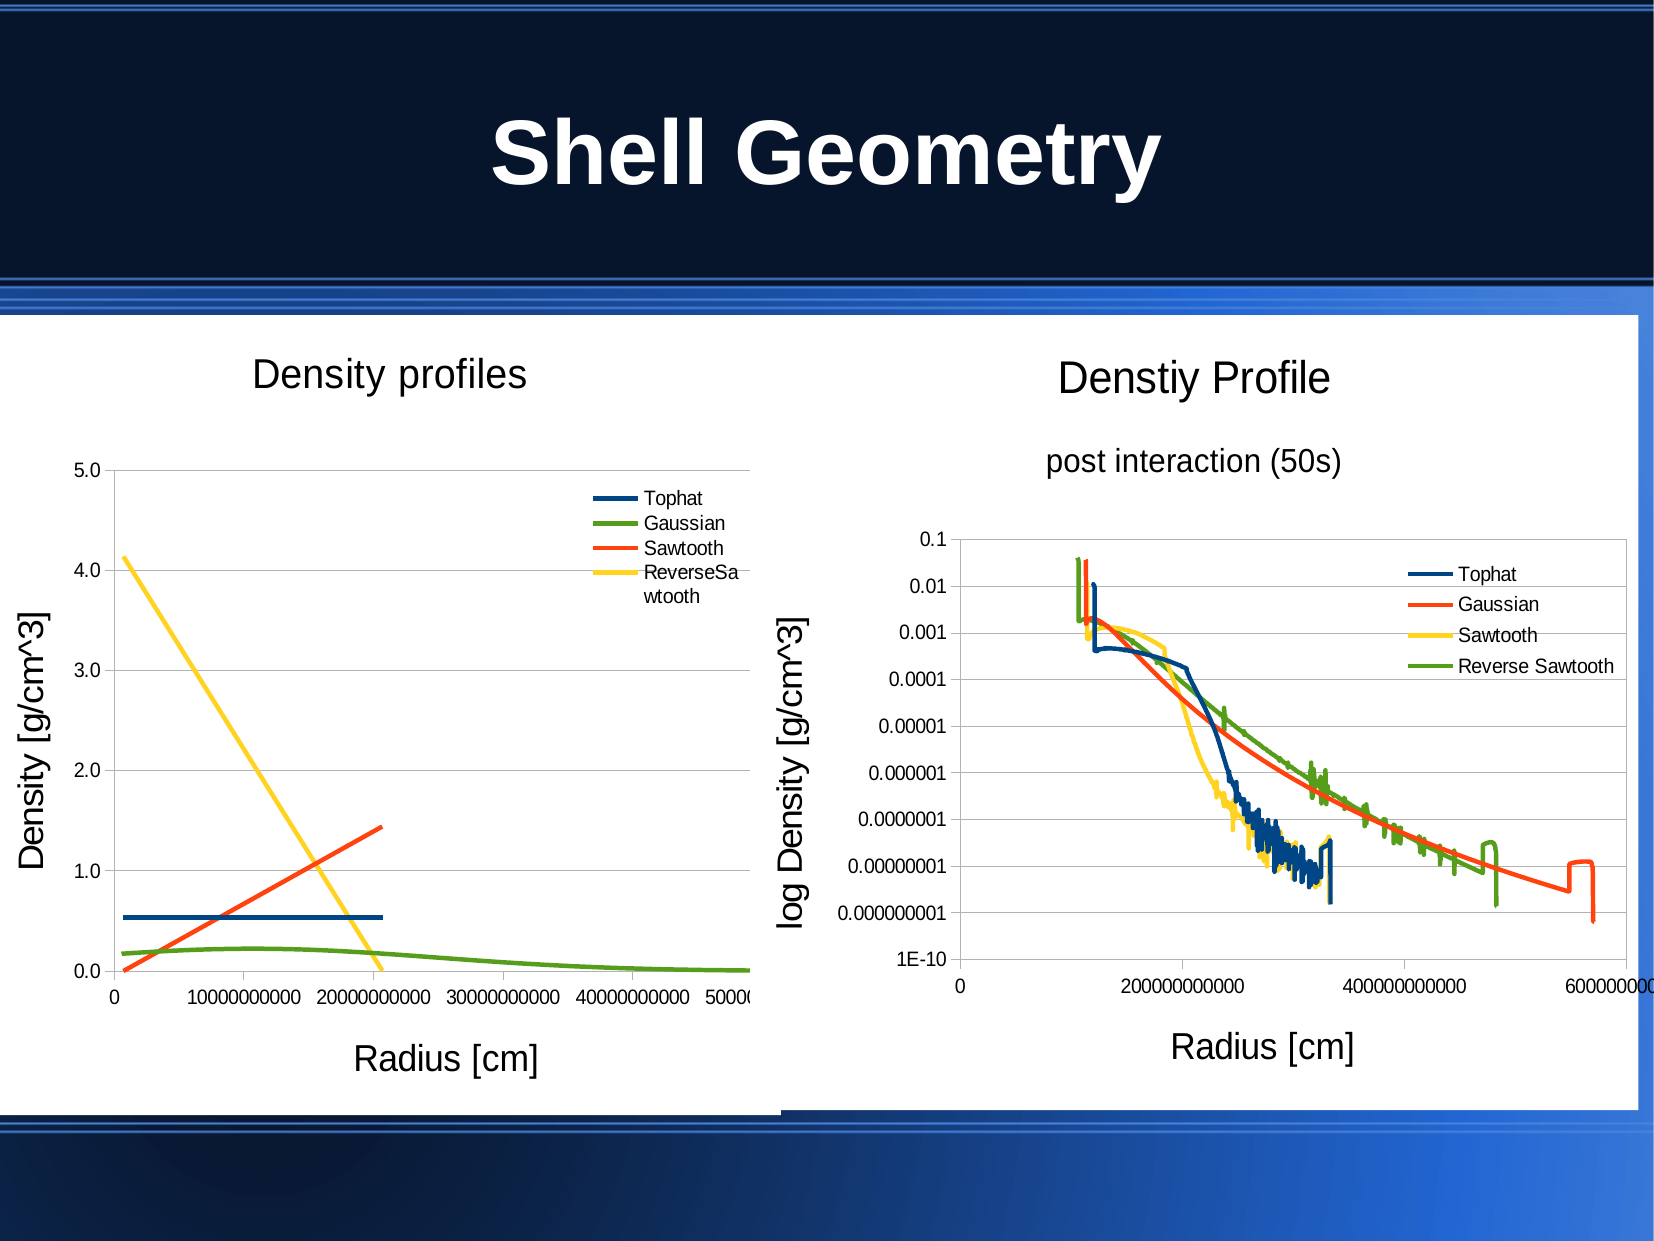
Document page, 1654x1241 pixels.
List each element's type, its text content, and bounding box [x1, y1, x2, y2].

picture [0, 0, 1654, 315]
chart [0, 315, 1654, 1116]
picture [0, 1111, 1654, 1241]
title Shell Geometry [82, 49, 1571, 257]
